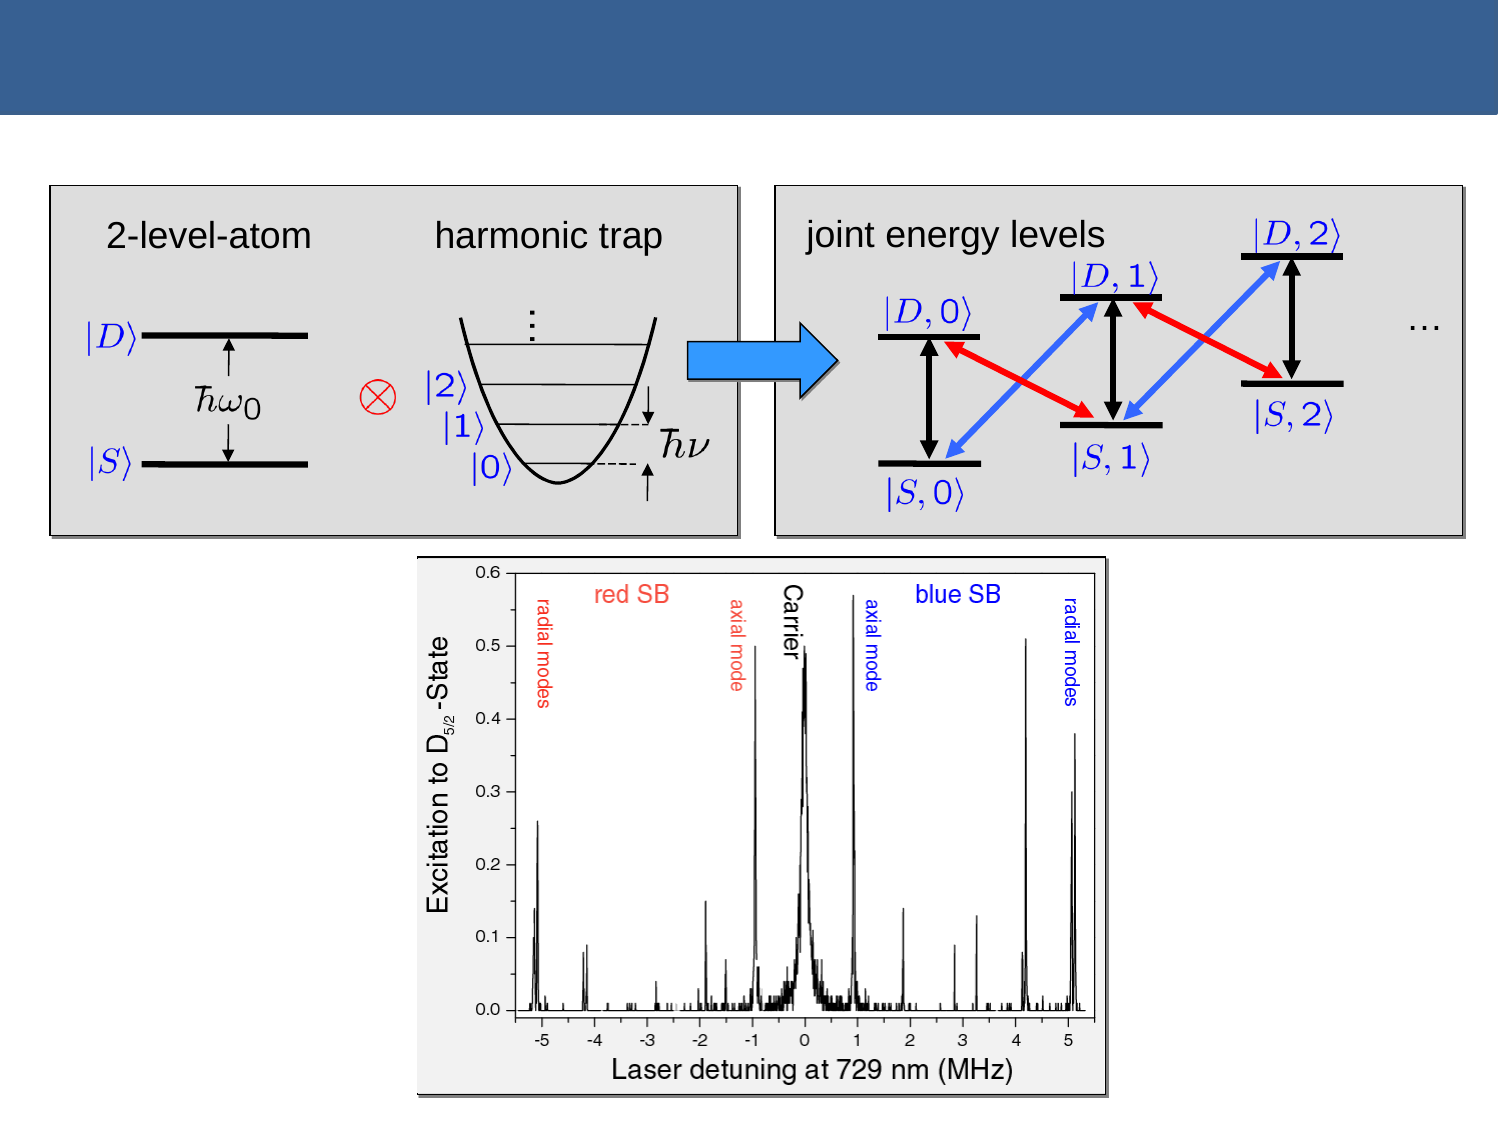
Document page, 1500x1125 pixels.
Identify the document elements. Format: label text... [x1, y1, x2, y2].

picture [658, 426, 711, 458]
text_box 2-level-atom [91, 203, 327, 264]
picture [90, 446, 131, 481]
picture [473, 452, 511, 486]
picture [445, 411, 483, 446]
picture [1256, 399, 1332, 434]
text_box … [499, 290, 580, 348]
picture [87, 321, 136, 356]
picture [888, 477, 963, 512]
text_box [49, 185, 1463, 536]
picture [427, 370, 466, 405]
picture [193, 384, 261, 420]
text_box harmonic trap [419, 203, 679, 264]
text_box … [1391, 285, 1459, 346]
picture [885, 296, 971, 331]
picture [1254, 218, 1340, 253]
picture [417, 559, 1105, 1093]
text_box [417, 557, 1106, 1095]
picture [357, 379, 396, 417]
picture [1072, 261, 1158, 296]
picture [1074, 442, 1149, 477]
text_box joint energy levels [791, 202, 1136, 263]
